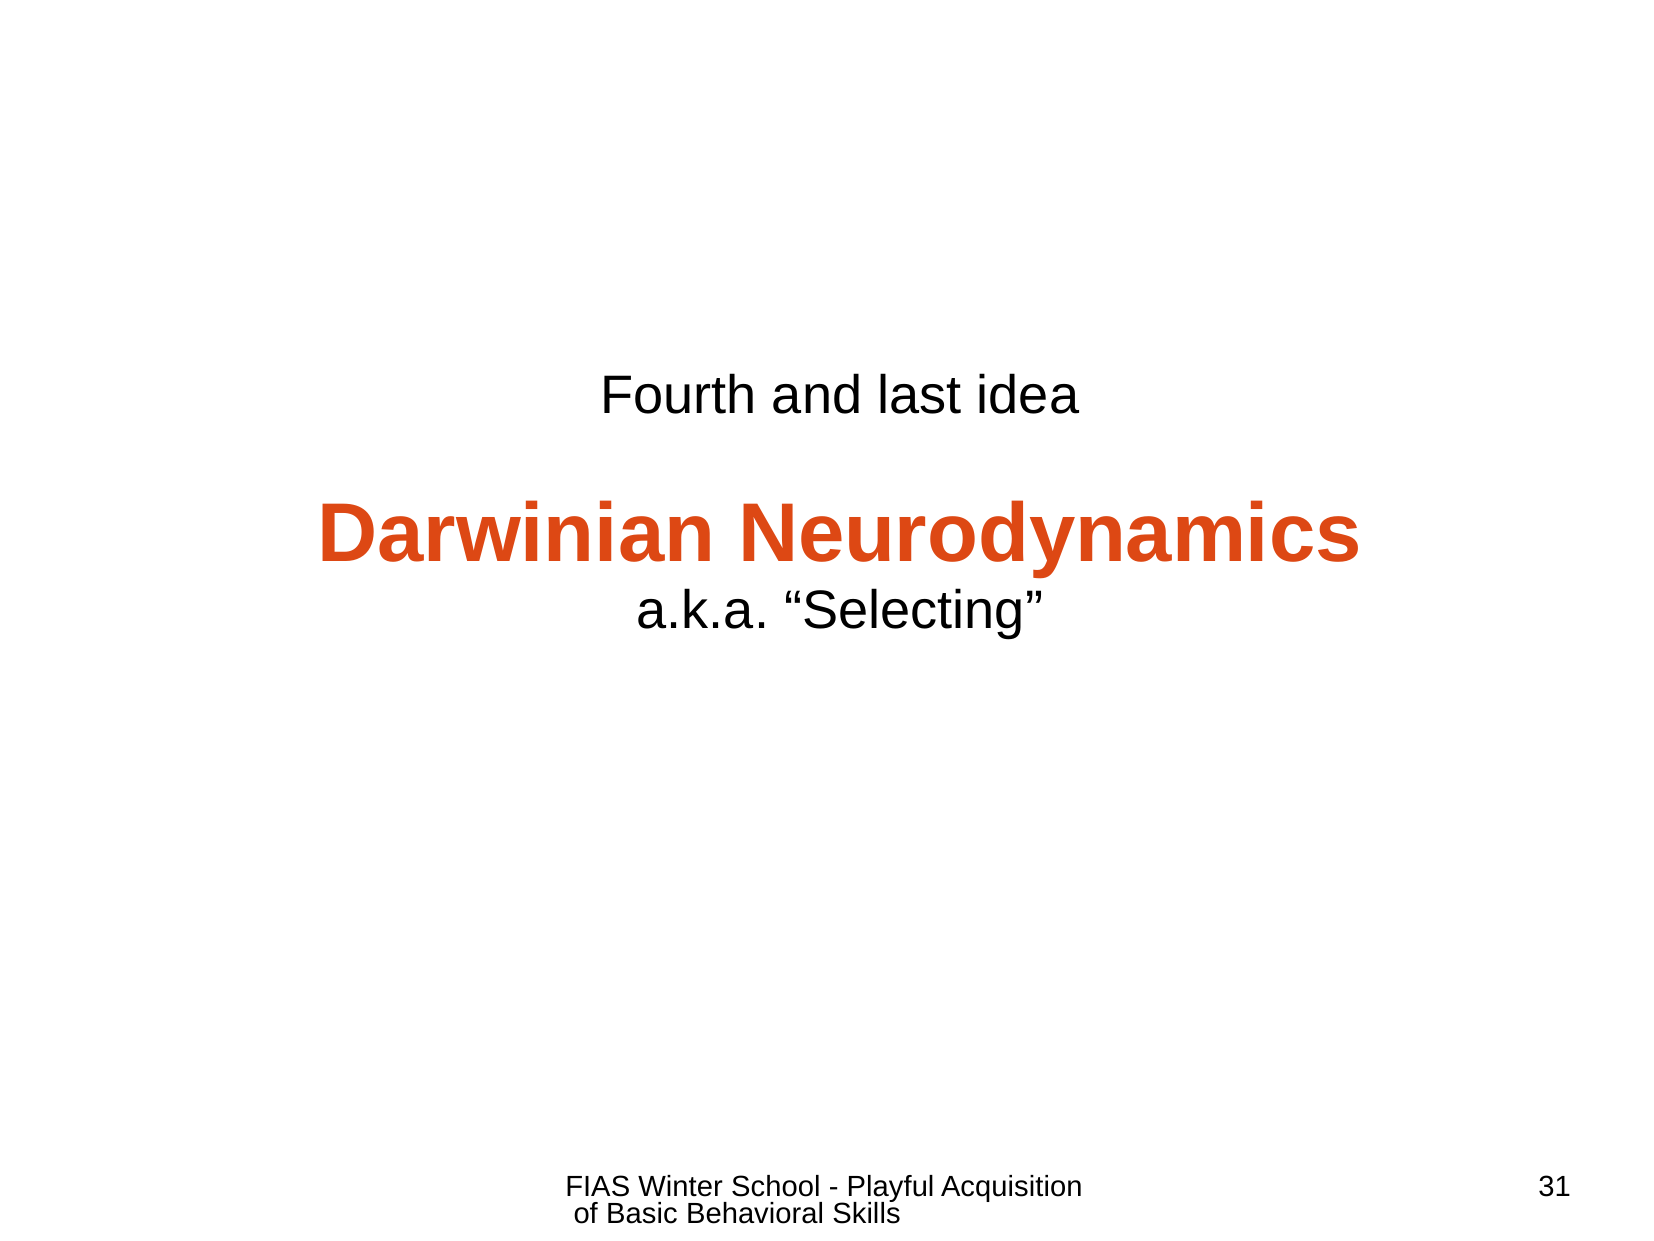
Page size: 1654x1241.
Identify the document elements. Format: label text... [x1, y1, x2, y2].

text_box Fourth and last idea Darwinian Neurodynamics a.k.a. “Selecting” [120, 364, 1561, 701]
